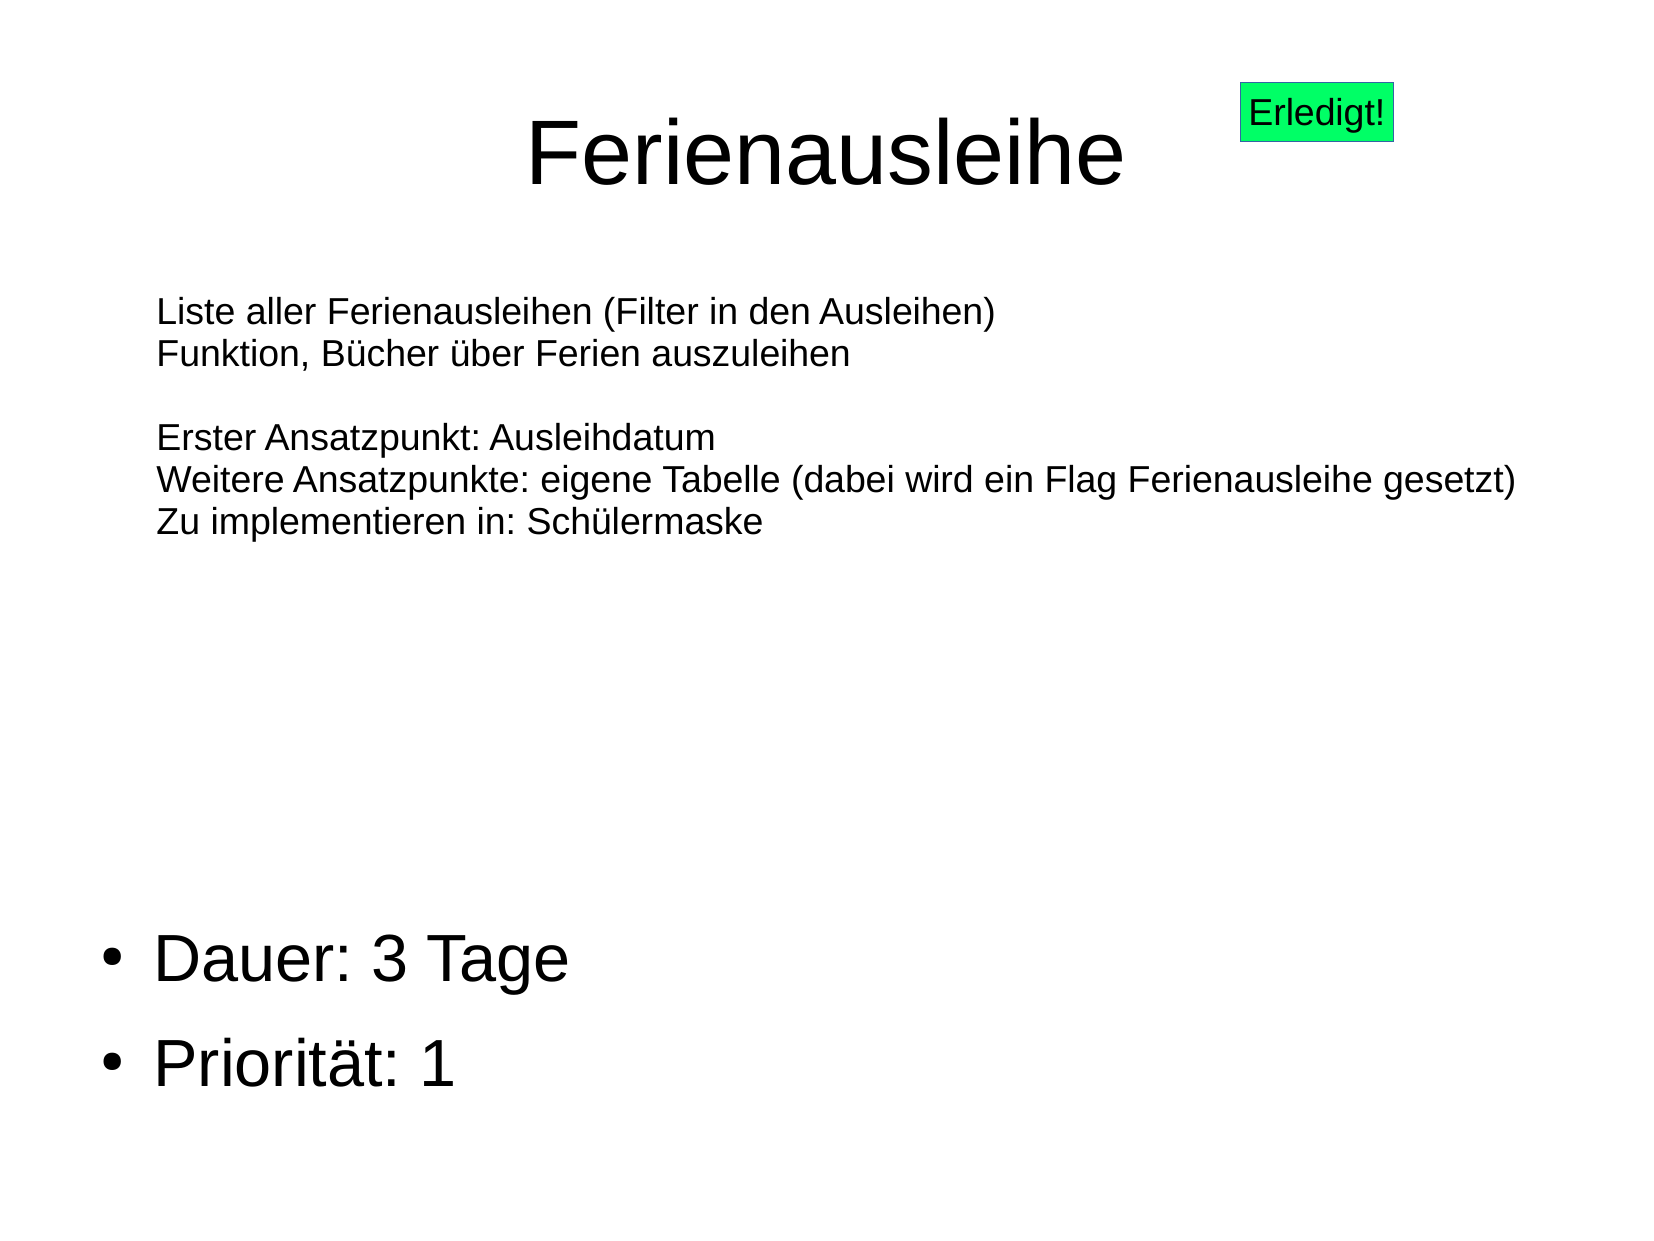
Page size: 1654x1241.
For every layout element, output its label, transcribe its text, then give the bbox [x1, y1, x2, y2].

title Ferienausleihe [82, 49, 1571, 257]
text_box Erledigt! [1240, 82, 1394, 142]
list Dauer: 3 Tage Priorität: 1 [82, 921, 1571, 1146]
text_box Liste aller Ferienausleihen (Filter in den Ausleihen) Funktion, Bücher über Ferien auszuleihen Erster Ansatzpunkt: Ausleihdatum Weitere Ansatzpunkte: eigene Tabelle (dabei wird ein Flag Ferienausleihe gesetzt) Zu implementieren in: Schülermaske [141, 283, 1536, 551]
